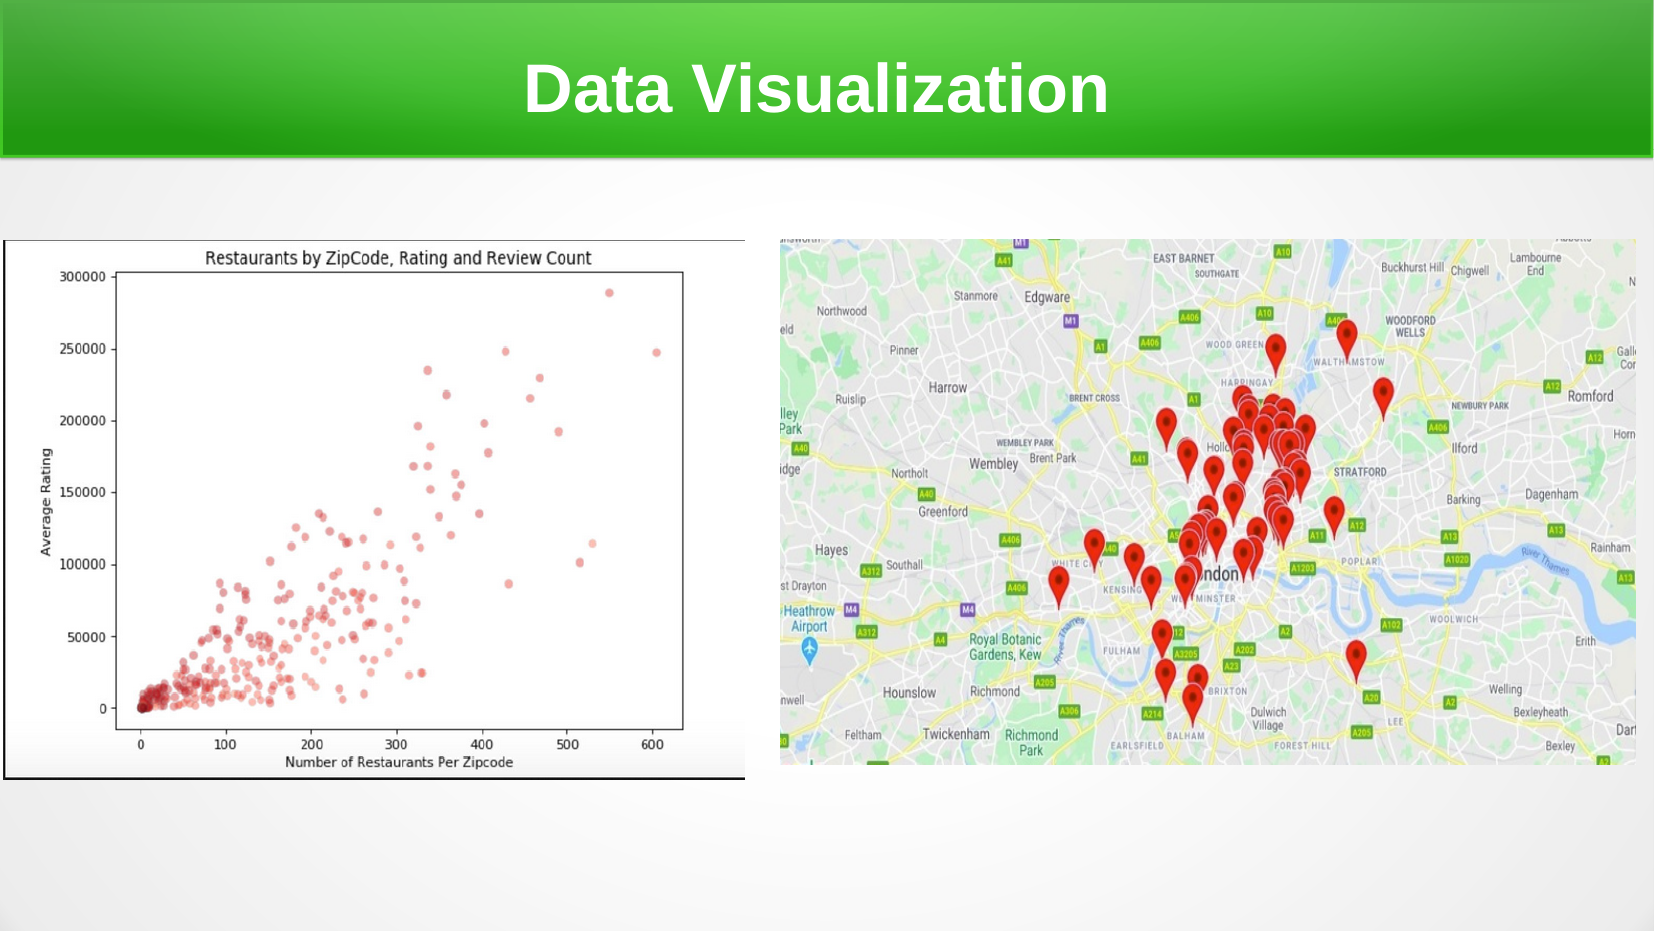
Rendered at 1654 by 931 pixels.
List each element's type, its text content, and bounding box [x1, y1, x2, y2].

picture [780, 239, 1636, 766]
title Data Visualization [82, 35, 1571, 142]
picture [0, 240, 745, 781]
